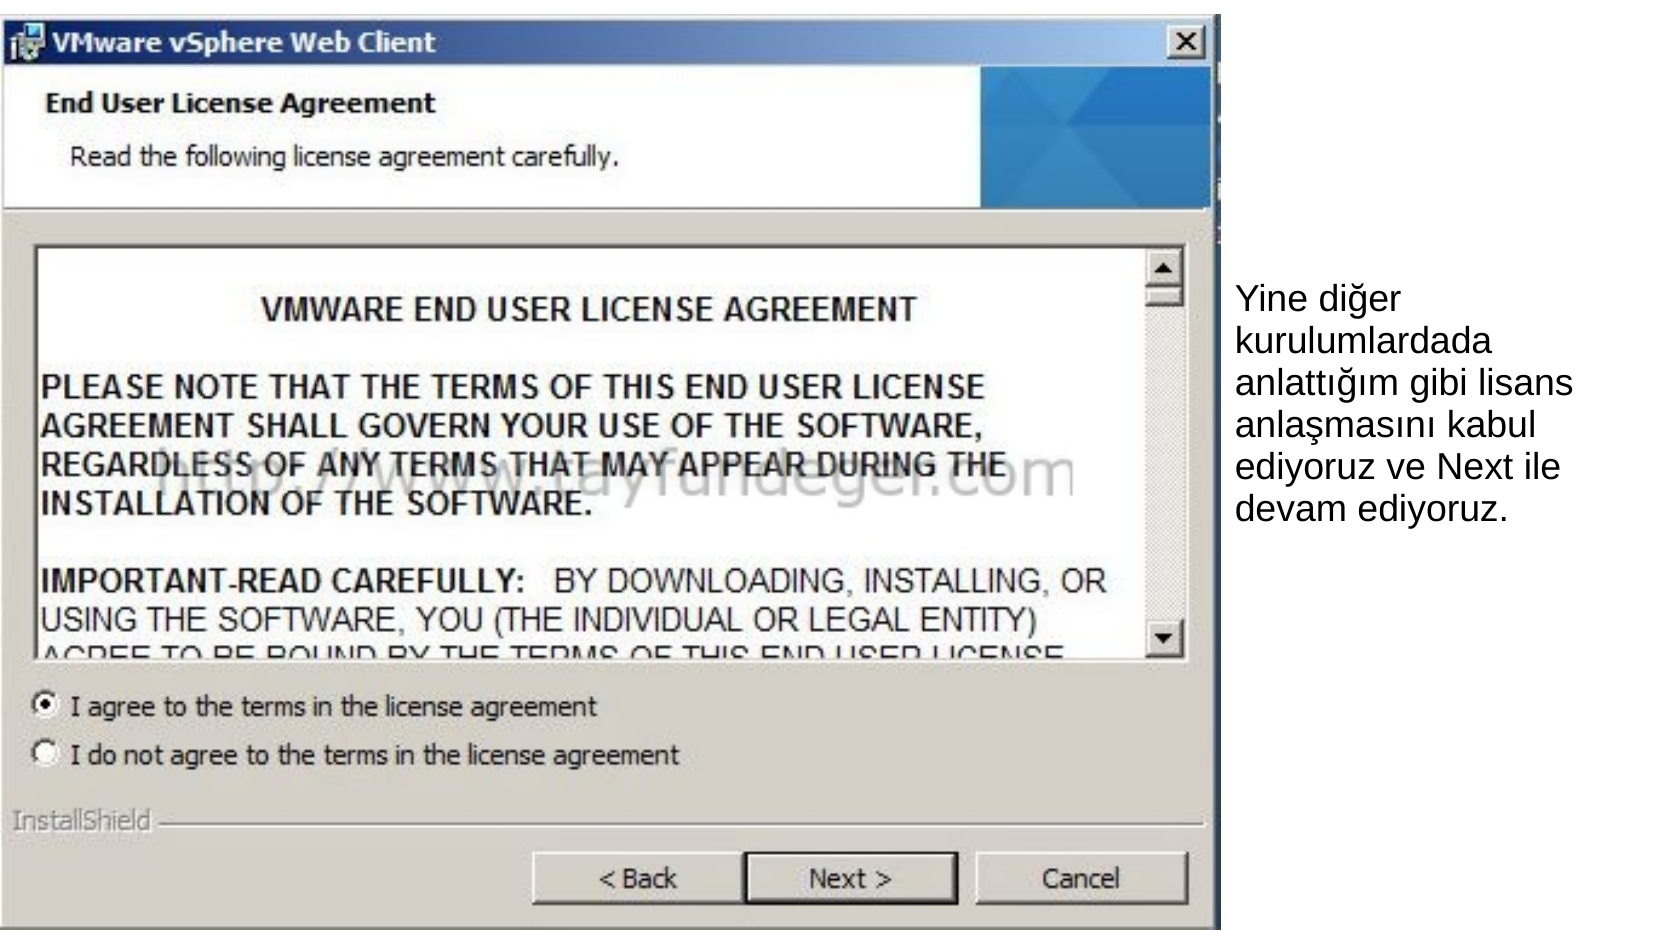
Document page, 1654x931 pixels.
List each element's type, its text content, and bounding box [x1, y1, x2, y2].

text_box Yine diğer kurulumlardada anlattığım gibi lisans anlaşmasını kabul ediyoruz ve Next ile devam ediyoruz. [1220, 270, 1654, 534]
picture [0, 14, 1221, 931]
